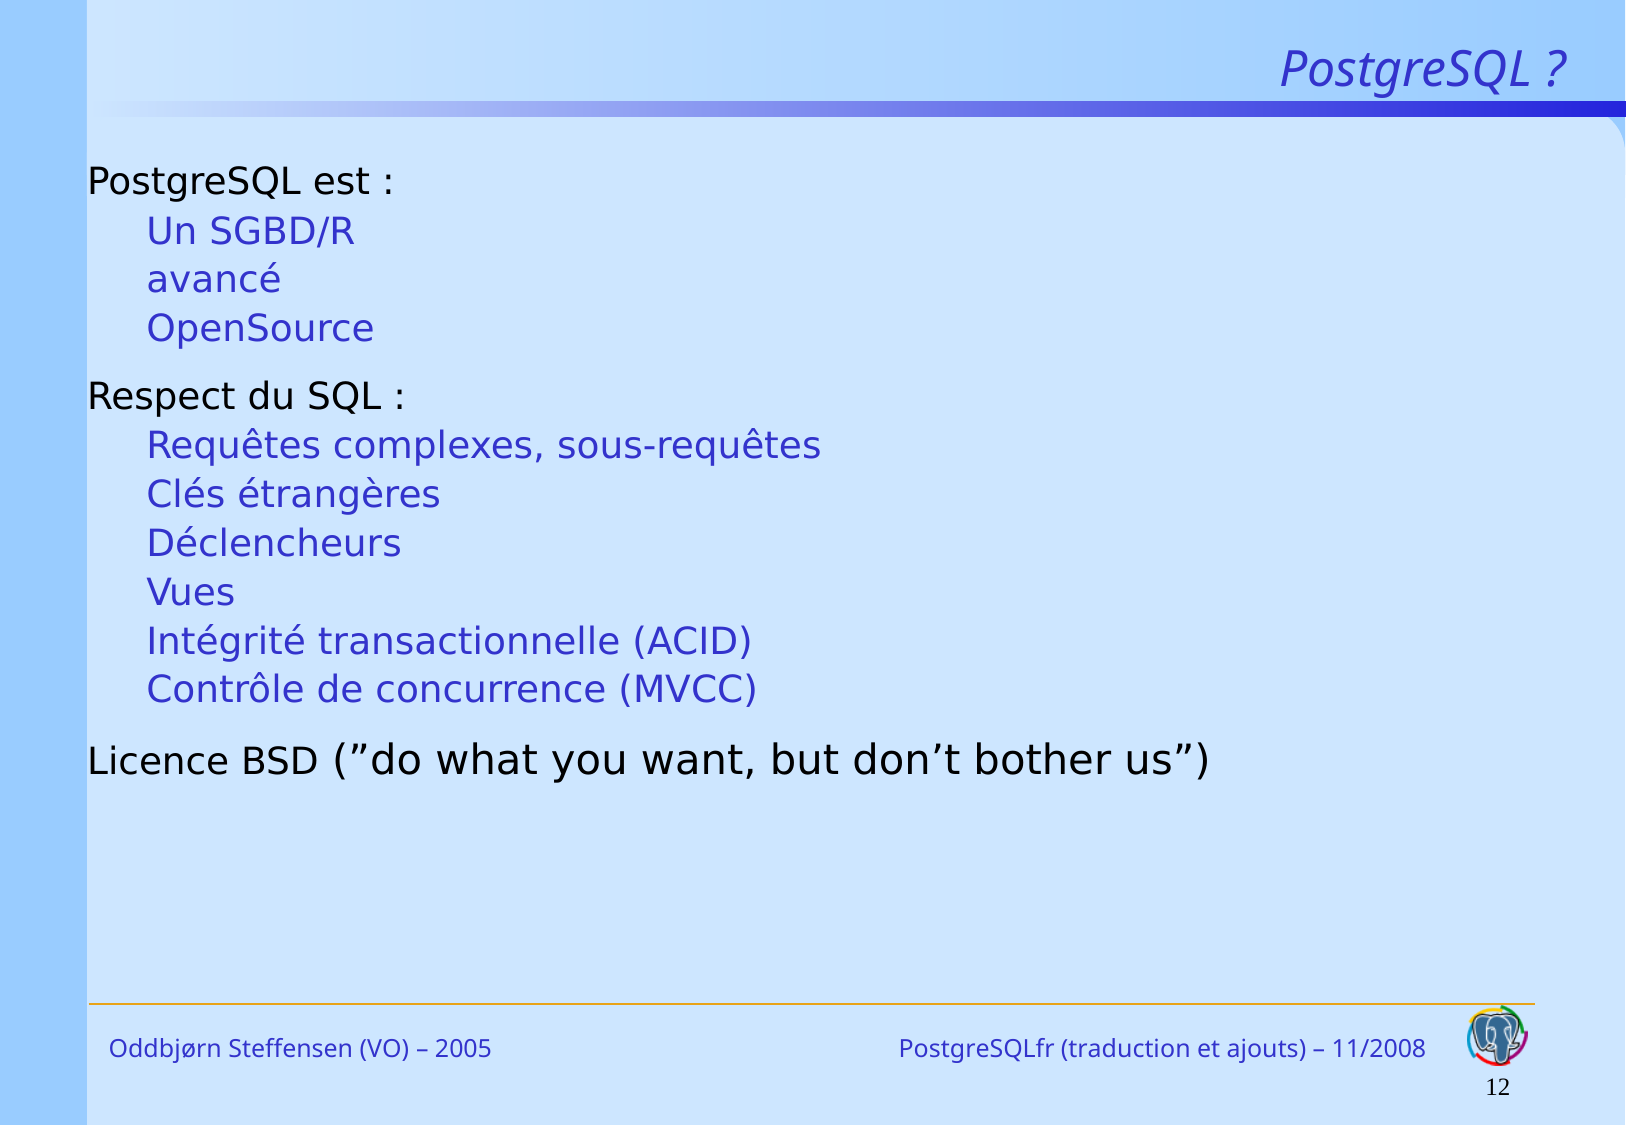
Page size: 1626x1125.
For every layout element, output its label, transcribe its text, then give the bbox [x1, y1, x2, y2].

list PostgreSQL est : Un SGBD/R avancé OpenSource Respect du SQL : Requêtes complexes, sous-requêtes Clés étrangères Déclencheurs Vues Intégrité transactionnelle (ACID) Contrôle de concurrence (MVCC) Licence BSD (”do what you want, but don’t bother us”) [86, 159, 1520, 965]
picture [1467, 1005, 1528, 1066]
title PostgreSQL ? [172, 0, 1567, 134]
